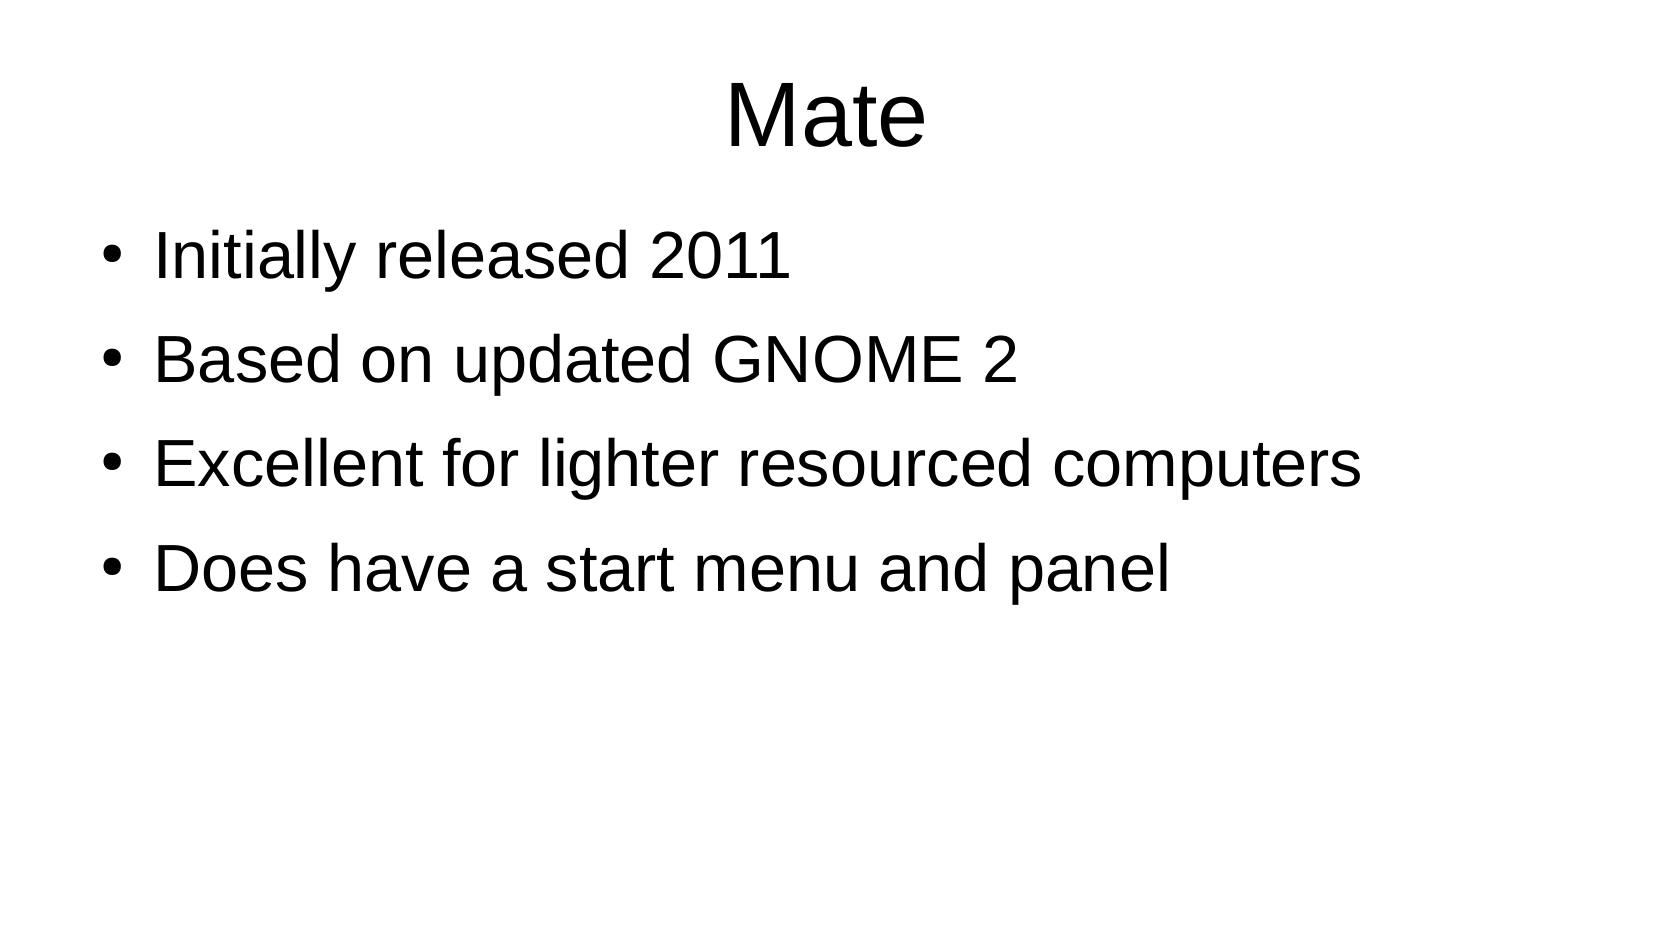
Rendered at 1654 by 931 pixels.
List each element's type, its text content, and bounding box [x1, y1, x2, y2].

title Mate [82, 37, 1571, 193]
list Initially released 2011 Based on updated GNOME 2 Excellent for lighter resourced computers Does have a start menu and panel [82, 217, 1571, 758]
